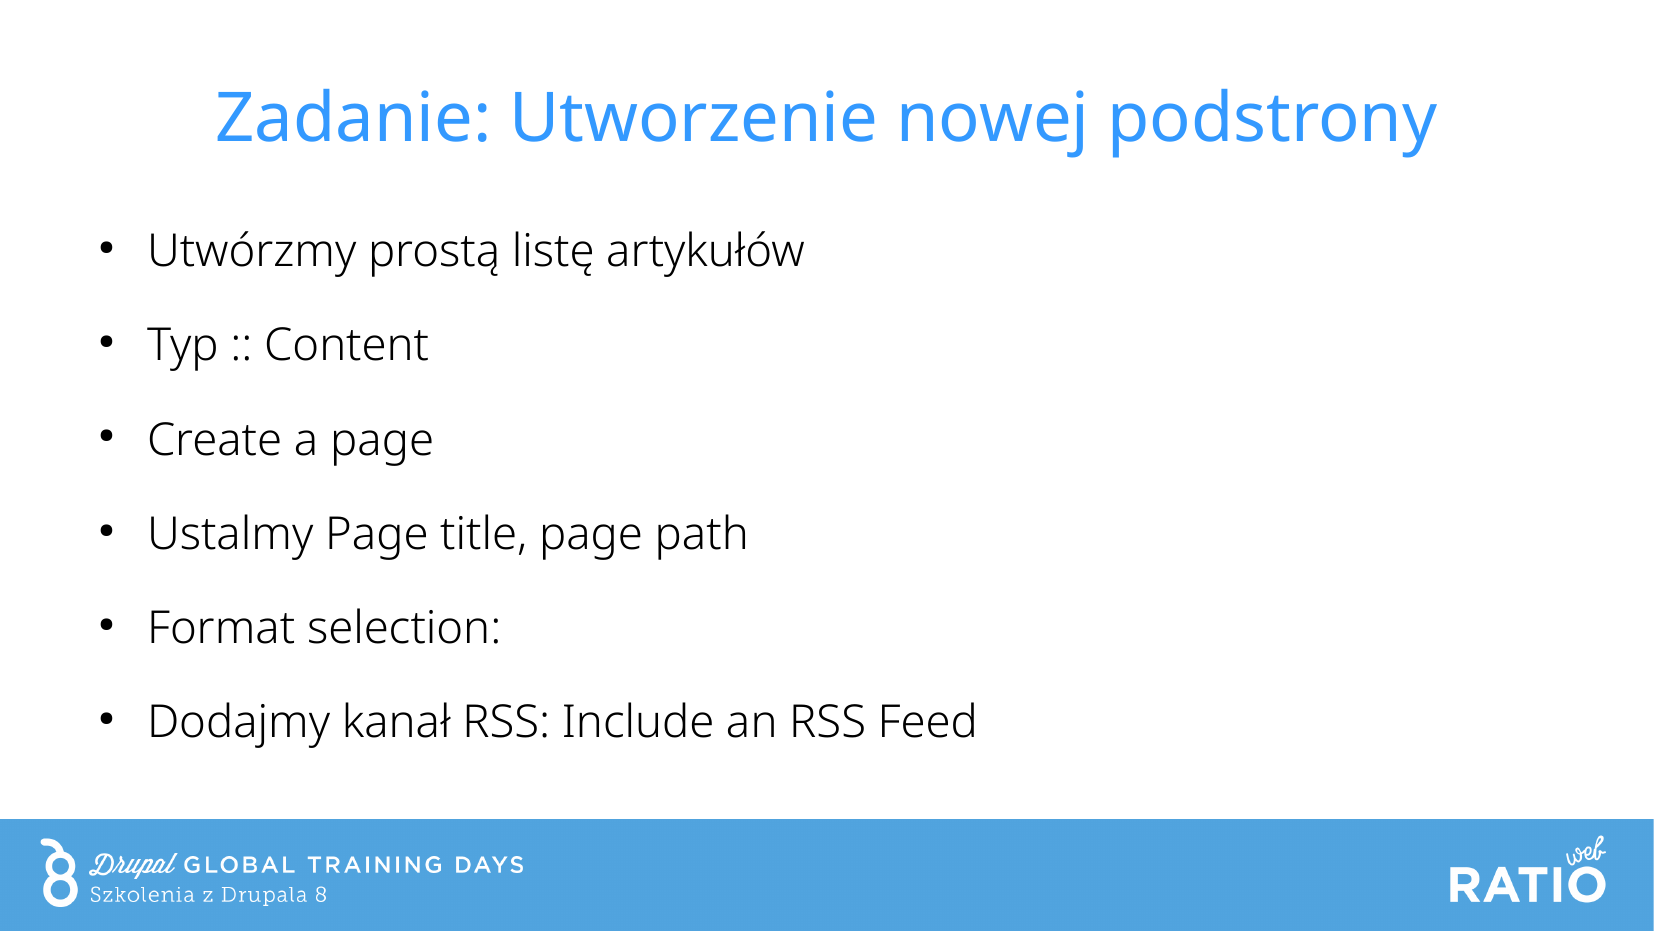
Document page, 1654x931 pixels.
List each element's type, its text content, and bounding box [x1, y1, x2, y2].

list Utwórzmy prostą listę artykułów Typ :: Content Create a page Ustalmy Page title, page path Format selection: Dodajmy kanał RSS: Include an RSS Feed [82, 217, 1571, 758]
picture [0, 0, 1654, 931]
title Zadanie: Utworzenie nowej podstrony [82, 37, 1571, 193]
